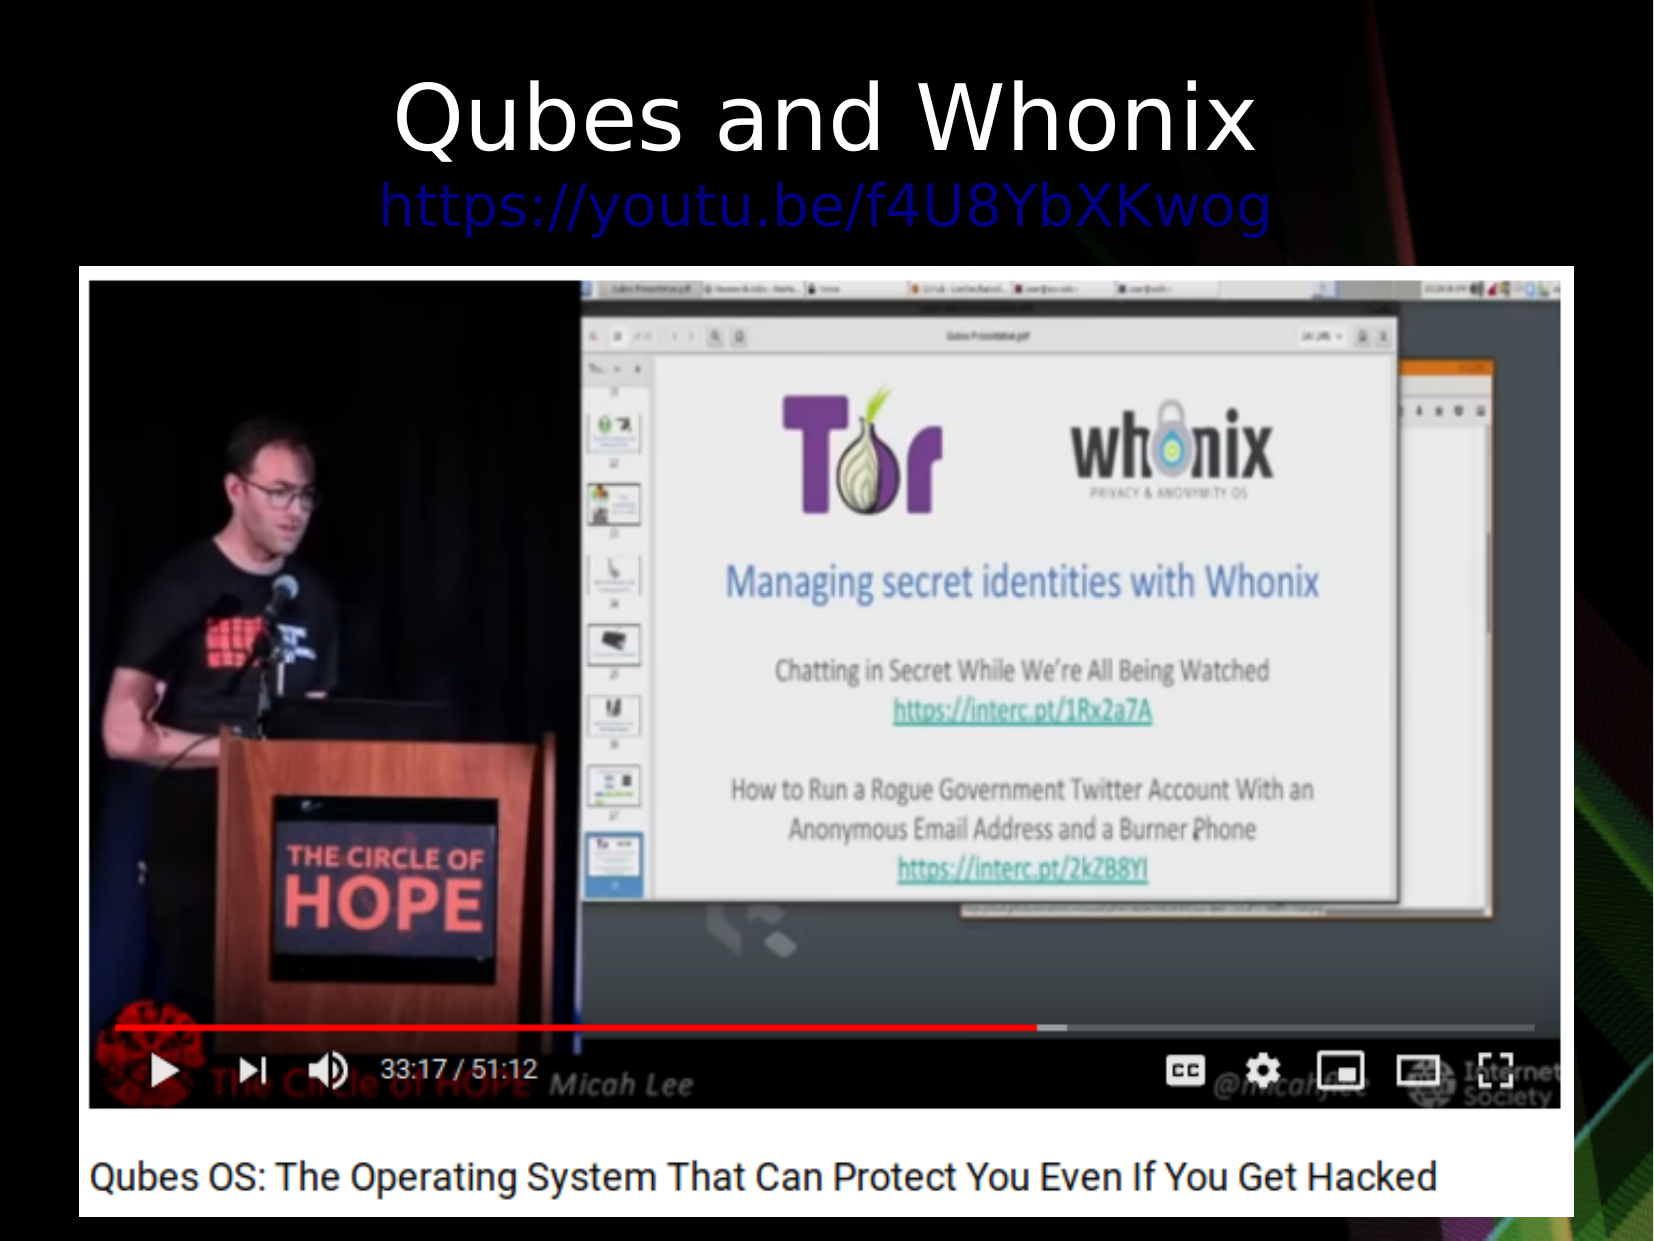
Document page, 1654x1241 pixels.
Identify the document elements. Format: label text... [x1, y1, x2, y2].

picture [0, 0, 1654, 1241]
title Qubes and Whonix https://youtu.be/f4U8YbXKwog [82, 49, 1571, 257]
